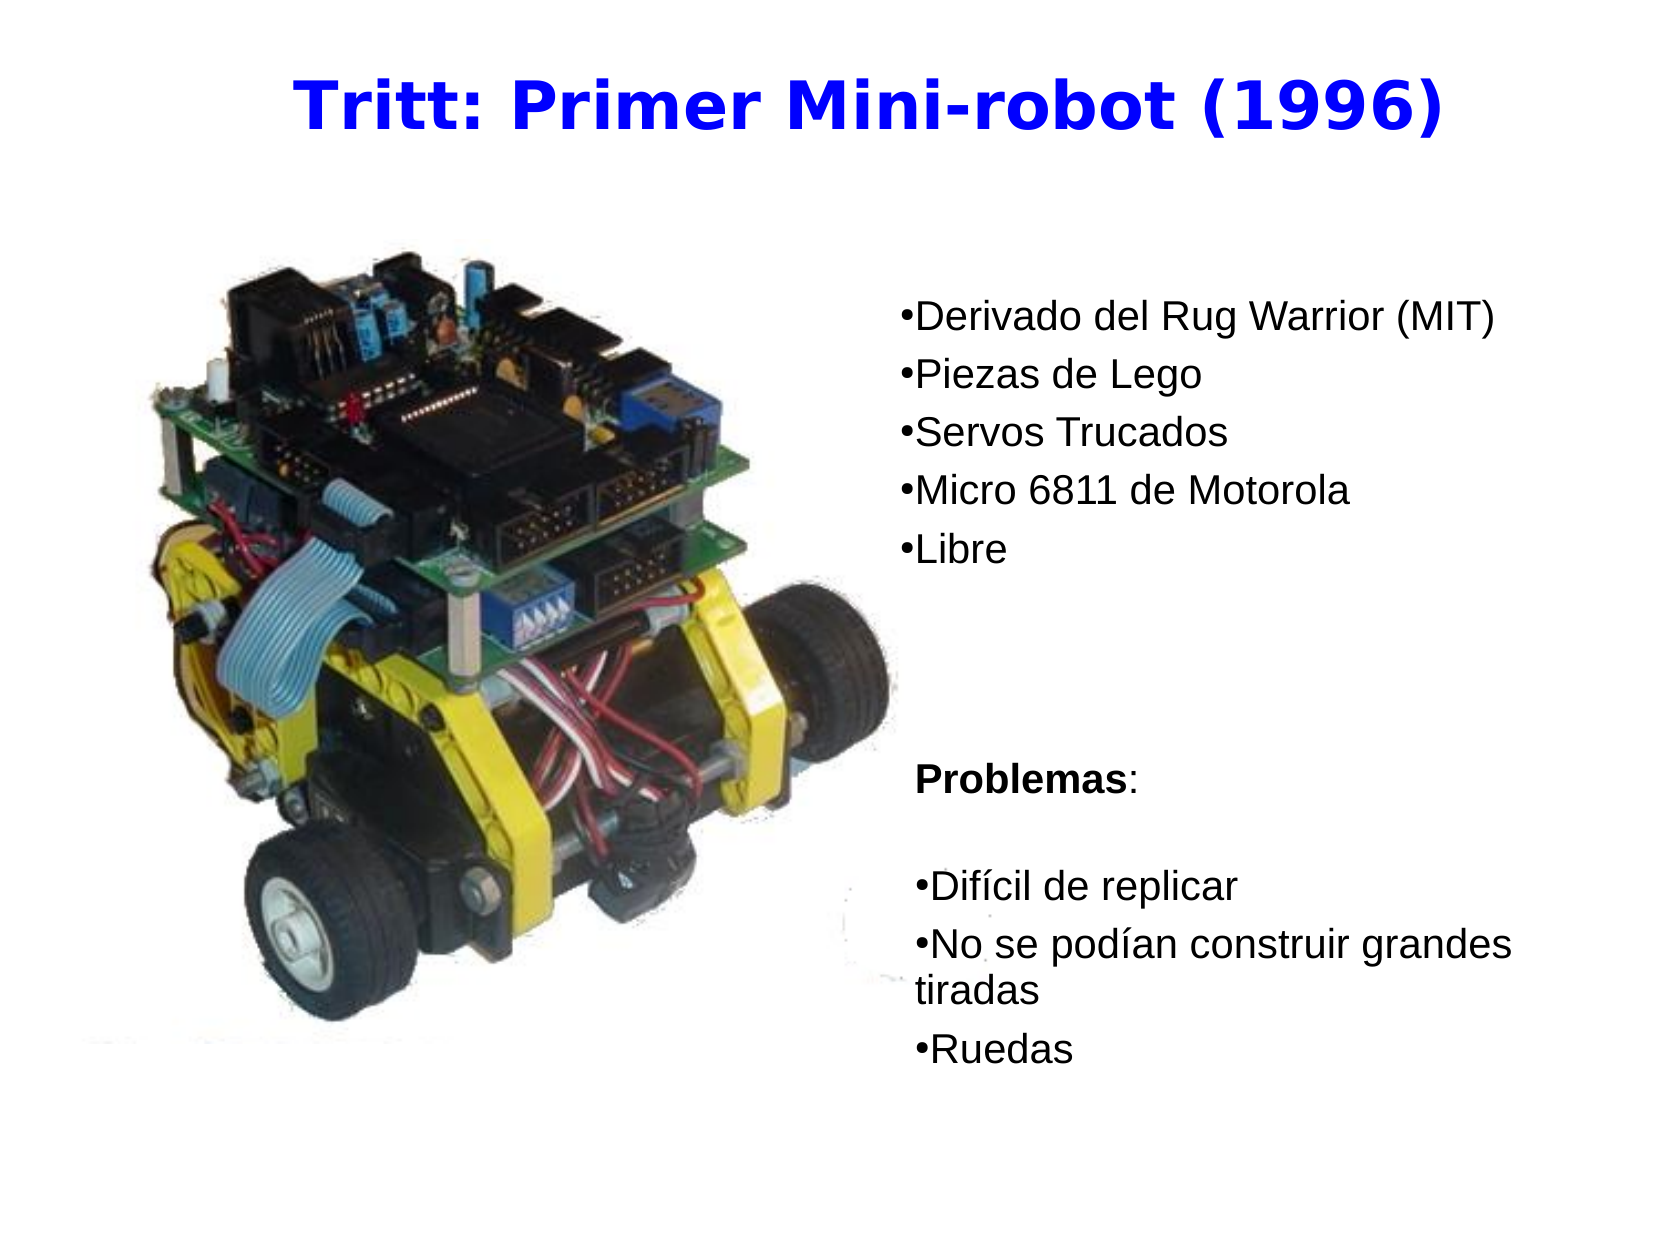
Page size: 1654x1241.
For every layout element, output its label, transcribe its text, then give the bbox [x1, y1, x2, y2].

text_box Derivado del Rug Warrior (MIT) Piezas de Lego Servos Trucados Micro 6811 de Motorola Libre [885, 285, 1561, 580]
text_box Problemas: [900, 748, 1404, 811]
picture [30, 239, 1036, 1044]
text_box Difícil de replicar No se podían construir grandes tiradas Ruedas [900, 855, 1576, 1138]
text_box Tritt: Primer Mini-robot (1996) [279, 60, 1463, 153]
